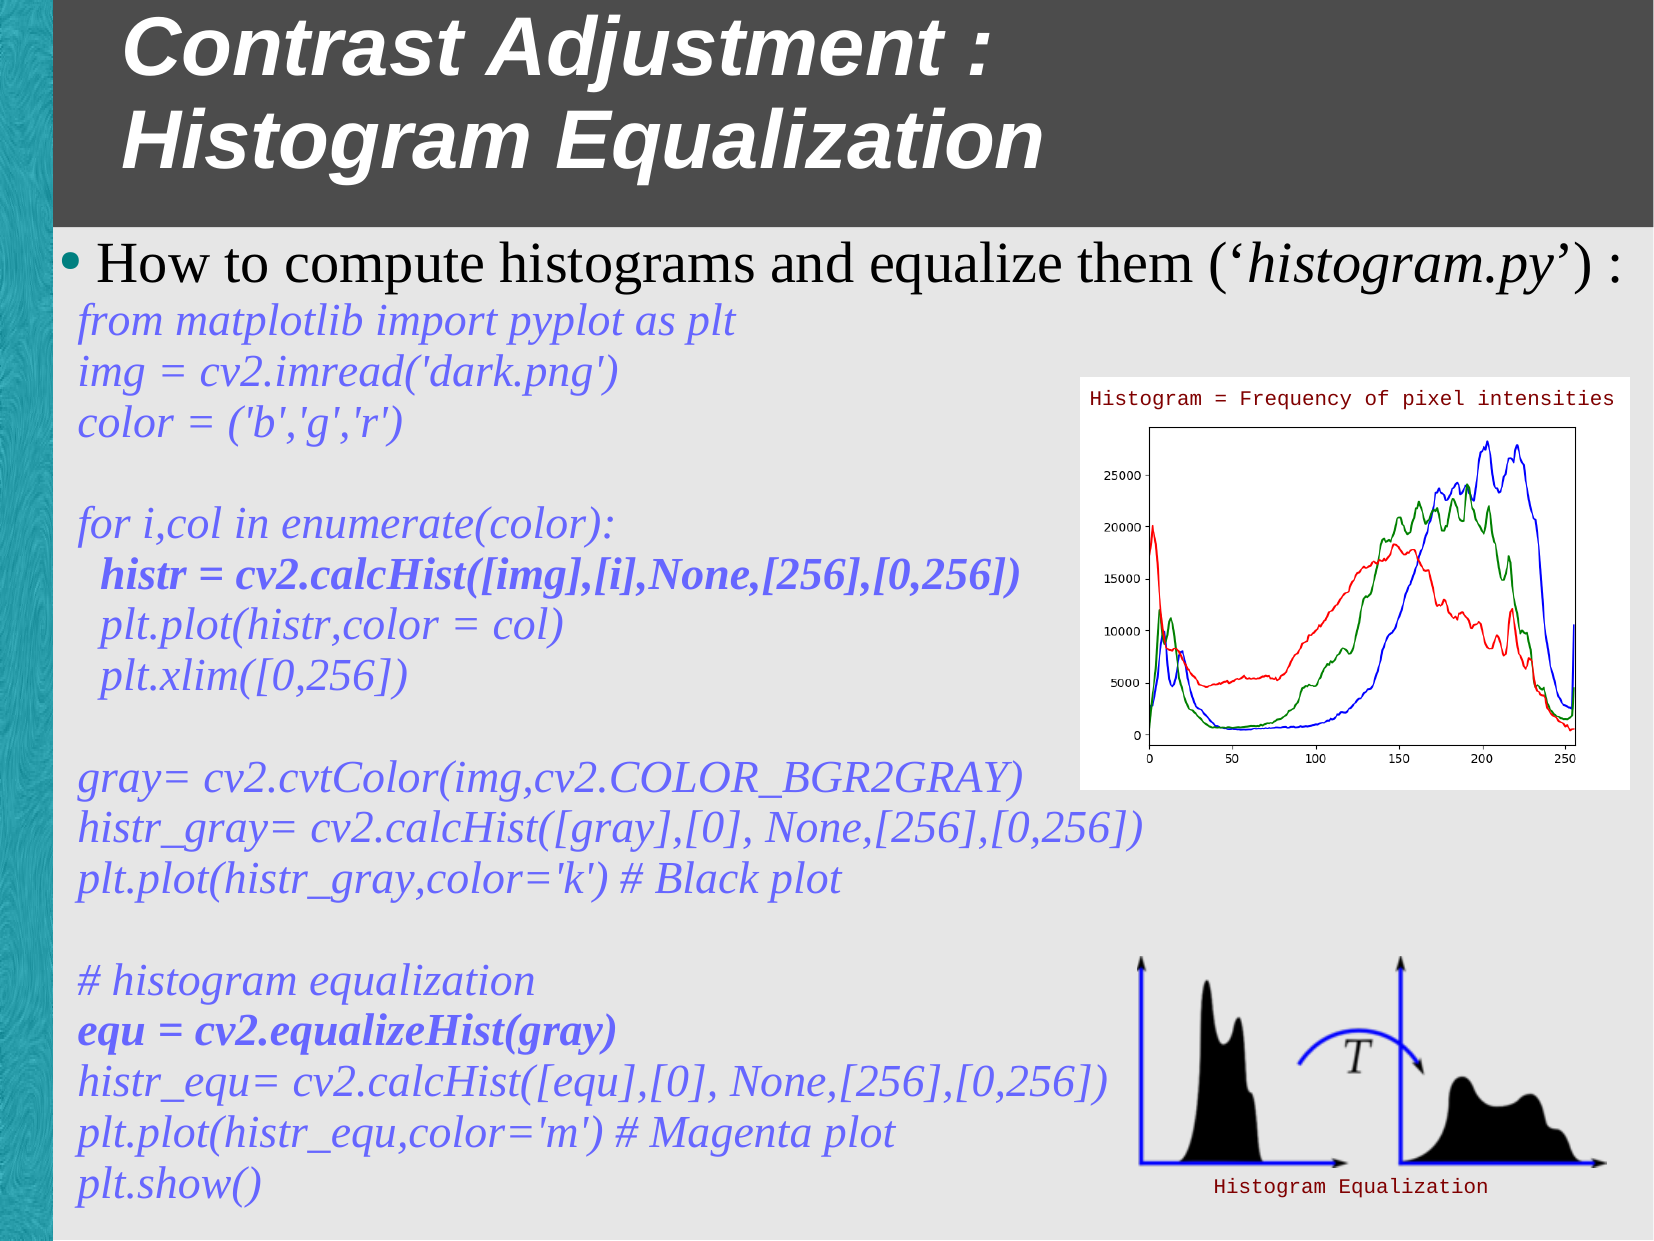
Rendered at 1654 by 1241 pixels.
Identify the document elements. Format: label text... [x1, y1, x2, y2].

picture [0, 0, 53, 1241]
picture [1080, 377, 1630, 381]
picture [1137, 956, 1607, 1168]
text_box Histogram Equalization [1198, 1169, 1601, 1232]
list How to compute histograms and equalize them (‘histogram.py’) : from matplotlib import pyplot as plt img = cv2.imread('dark.png') color = ('b','g','r') for i,col in enumerate(color): histr = cv2.calcHist([img],[i],None,[256],[0,256]) plt.plot(histr,color = col) plt.xlim([0,256]) gray= cv2.cvtColor(img,cv2.COLOR_BGR2GRAY) histr_gray= cv2.calcHist([gray],[0], None,[256],[0,256]) plt.plot(histr_gray,color='k') # Black plot # histogram equalization equ = cv2.equalizeHist(gray) histr_equ= cv2.calcHist([equ],[0], None,[256],[0,256]) plt.plot(histr_equ,color='m') # Magenta plot plt.show() [59, 230, 1654, 1241]
picture [1080, 467, 1630, 790]
text_box Histogram = Frequency of pixel intensities [1074, 381, 1654, 467]
title Contrast Adjustment : Histogram Equalization [121, 0, 1565, 187]
